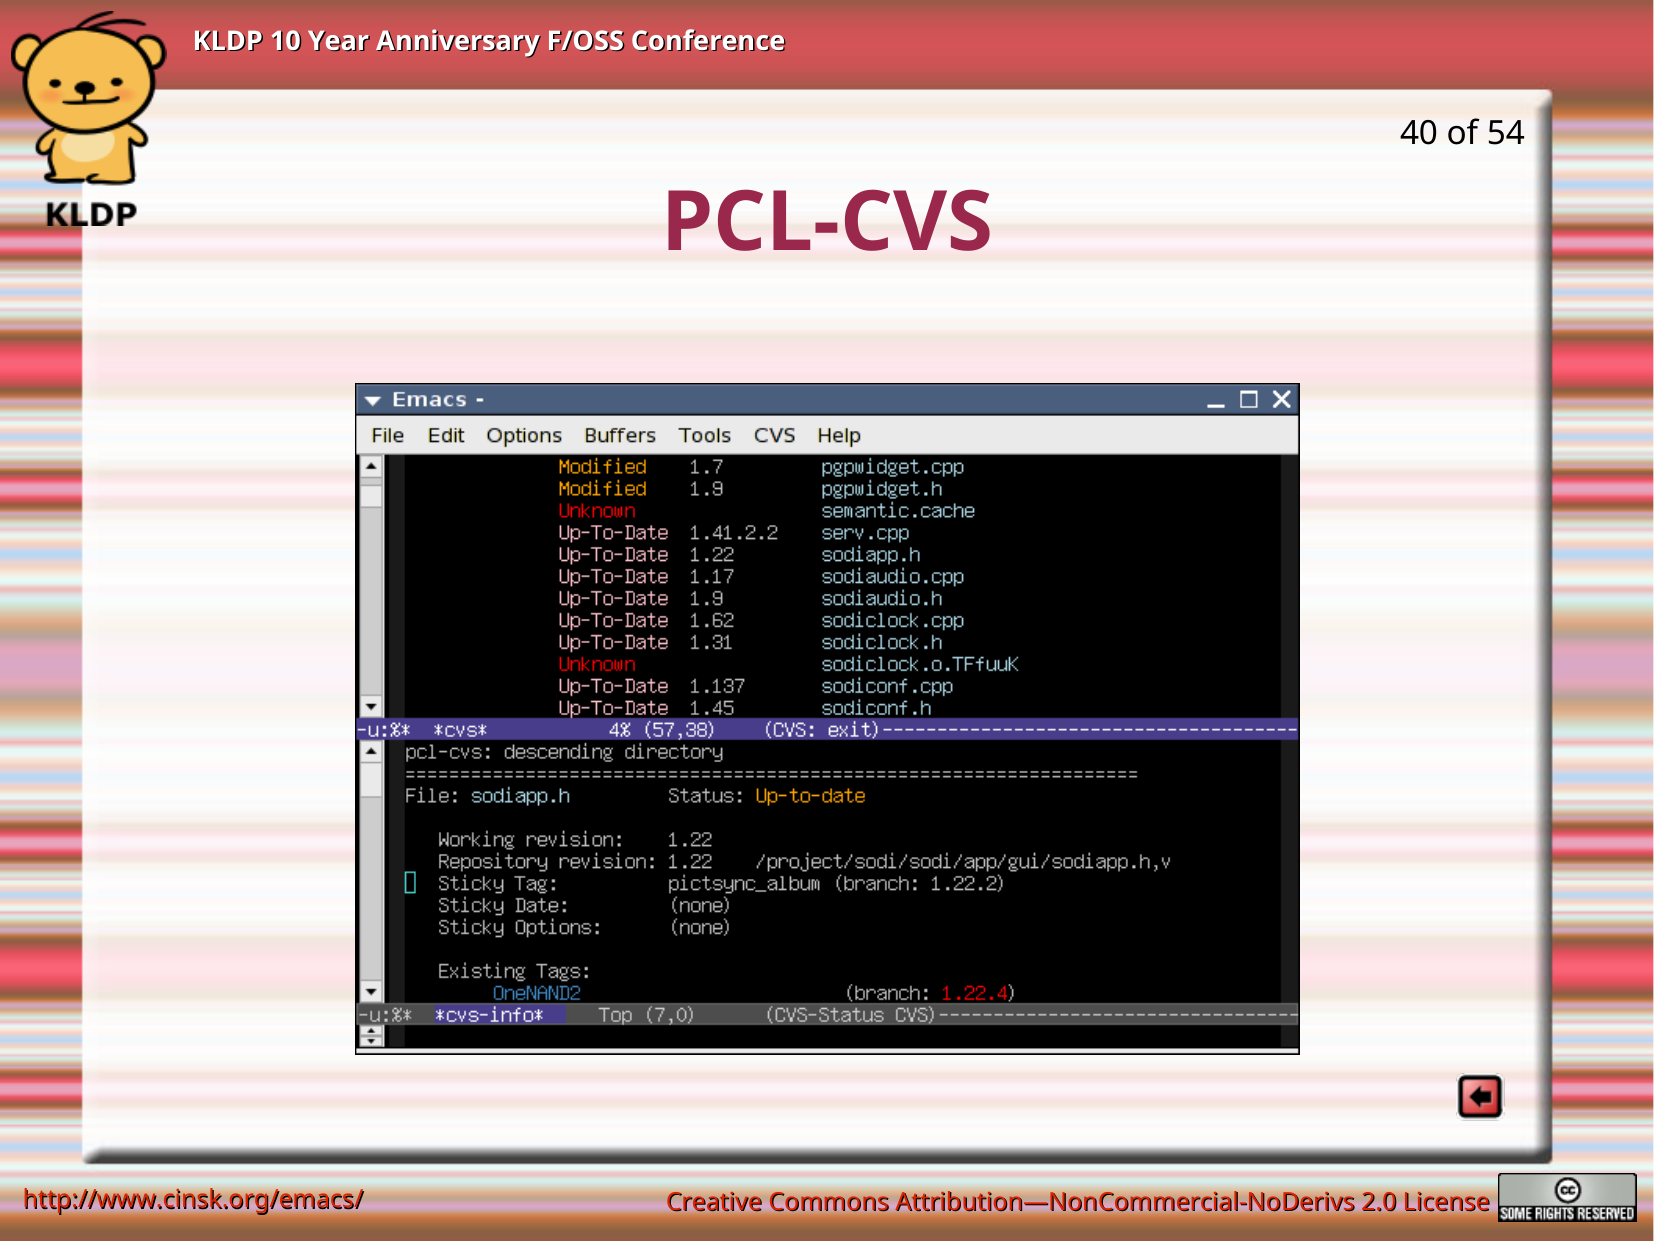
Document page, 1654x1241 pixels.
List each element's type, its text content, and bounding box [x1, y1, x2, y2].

picture [0, 0, 1654, 1241]
title PCL-CVS [121, 114, 1534, 322]
